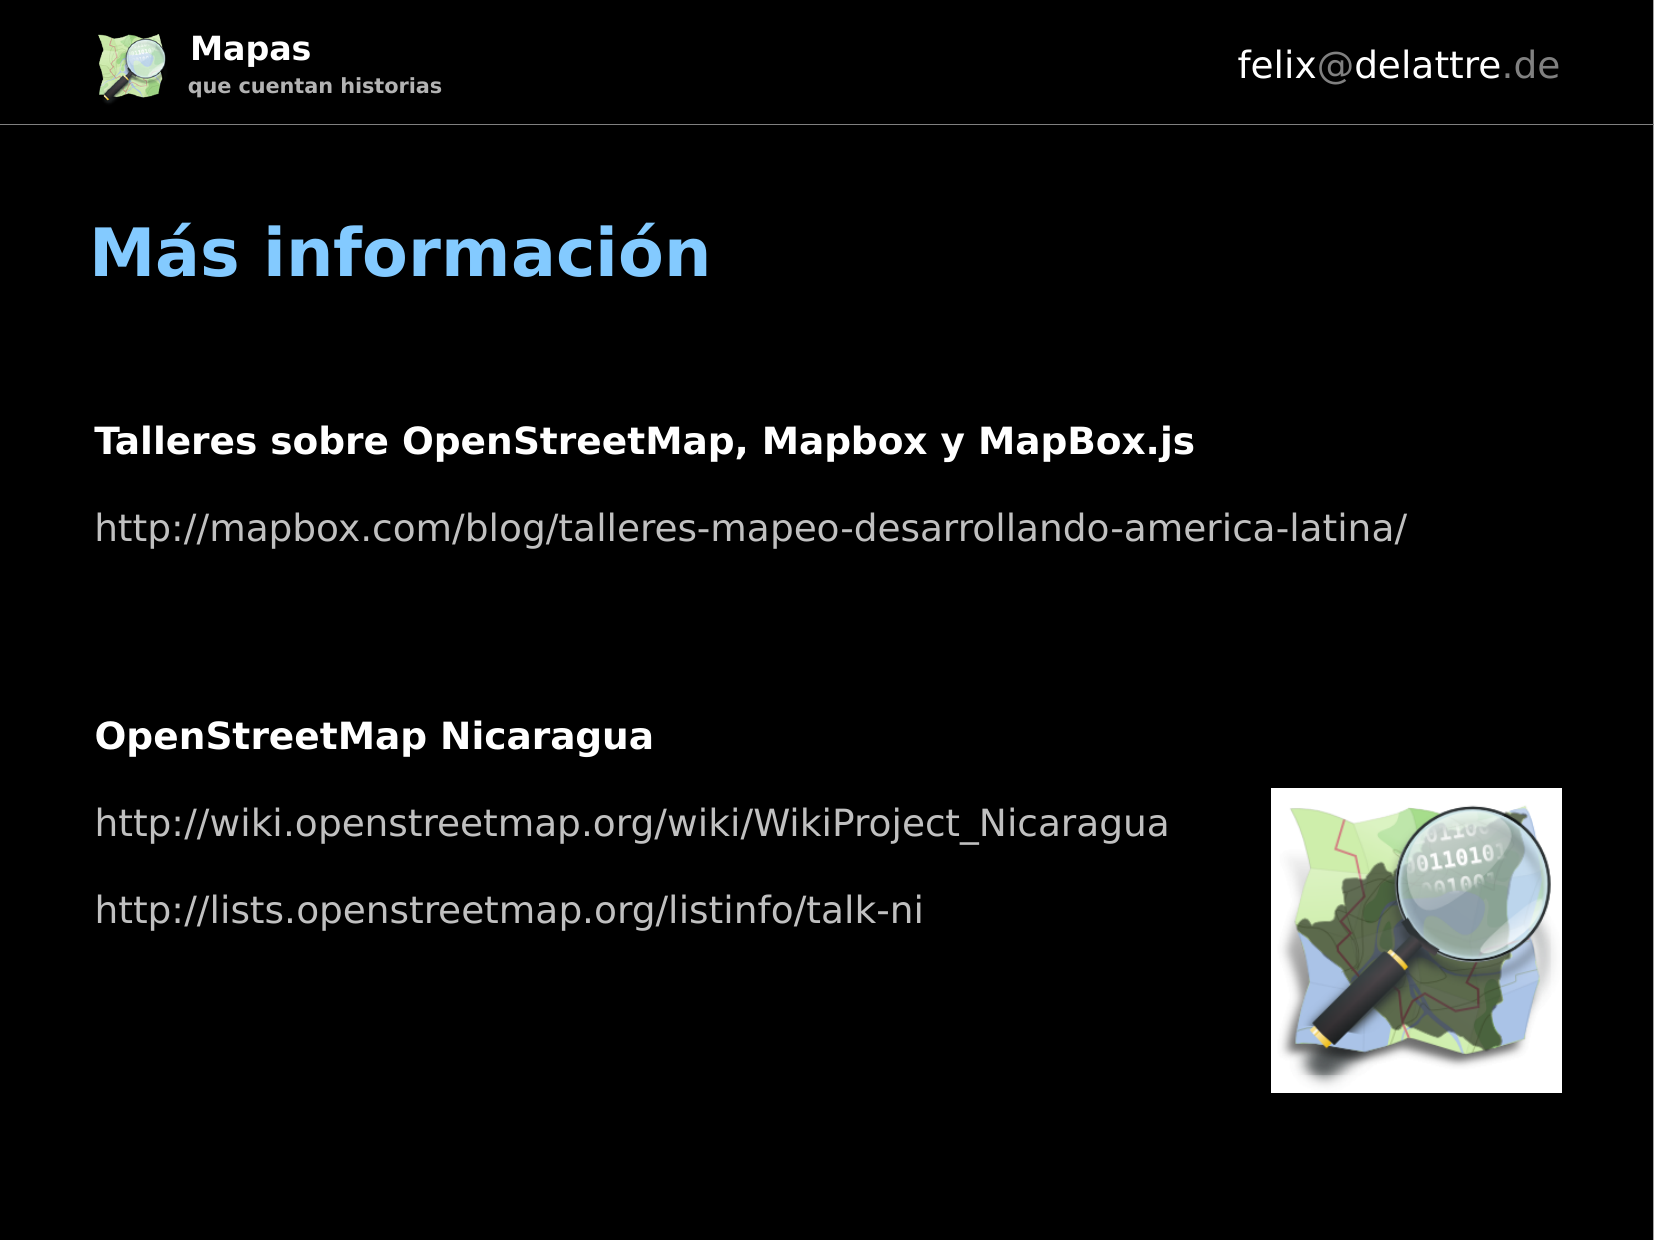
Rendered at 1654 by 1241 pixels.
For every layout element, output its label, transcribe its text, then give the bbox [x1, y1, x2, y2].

text_box Más información [65, 197, 737, 309]
picture [95, 34, 169, 107]
text_box OpenStreetMap Nicaragua http://wiki.openstreetmap.org/wiki/WikiProject_Nicaragua http://lists.openstreetmap.org/listinfo/talk-ni [79, 707, 1553, 940]
text_box Talleres sobre OpenStreetMap, Mapbox y MapBox.js http://mapbox.com/blog/talleres-mapeo-desarrollando-america-latina/ [79, 412, 1552, 558]
picture [1271, 788, 1562, 1093]
